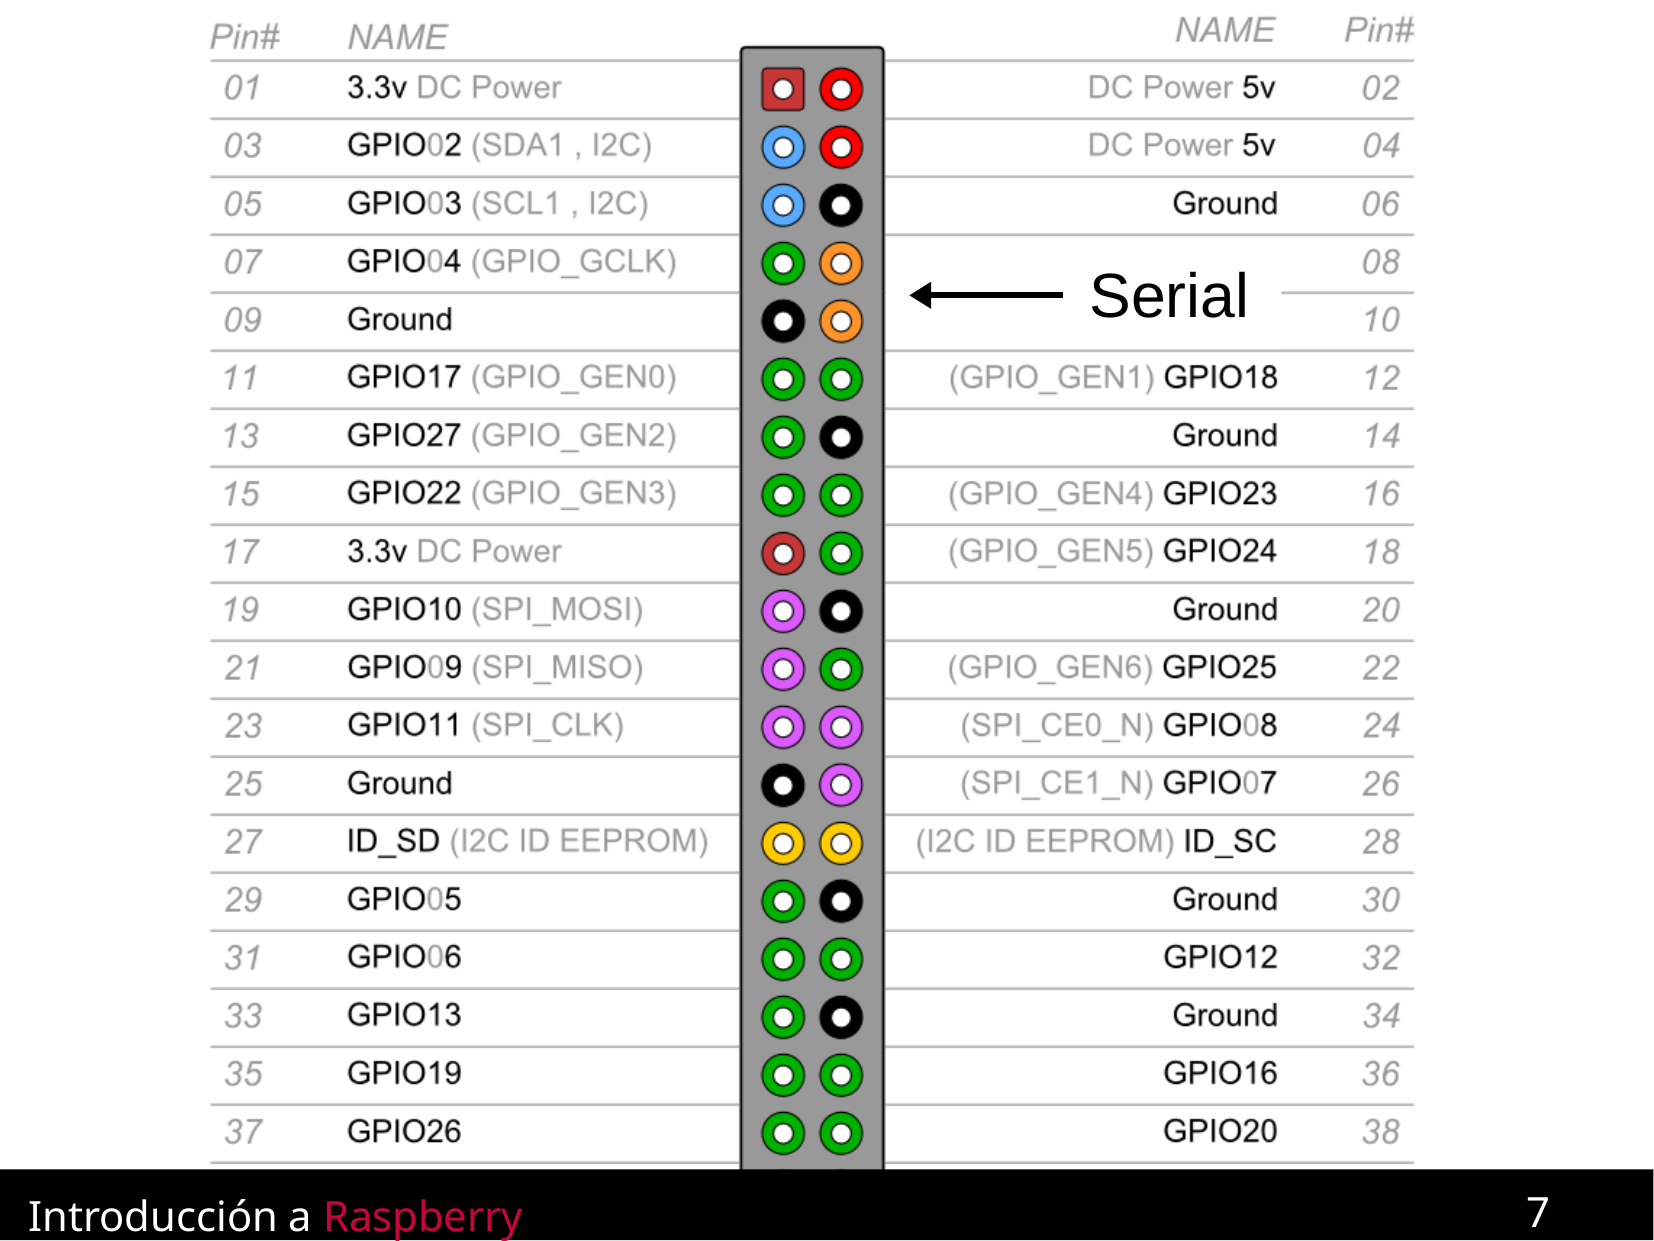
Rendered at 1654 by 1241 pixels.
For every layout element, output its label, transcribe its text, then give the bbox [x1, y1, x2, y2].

picture [200, 0, 1454, 1169]
text_box <number> [1521, 1175, 1654, 1241]
text_box [0, 1169, 1654, 1241]
text_box Introducción a Raspberry Pi [13, 1179, 556, 1241]
text_box Serial [1074, 253, 1288, 408]
text_box [885, 242, 1282, 349]
